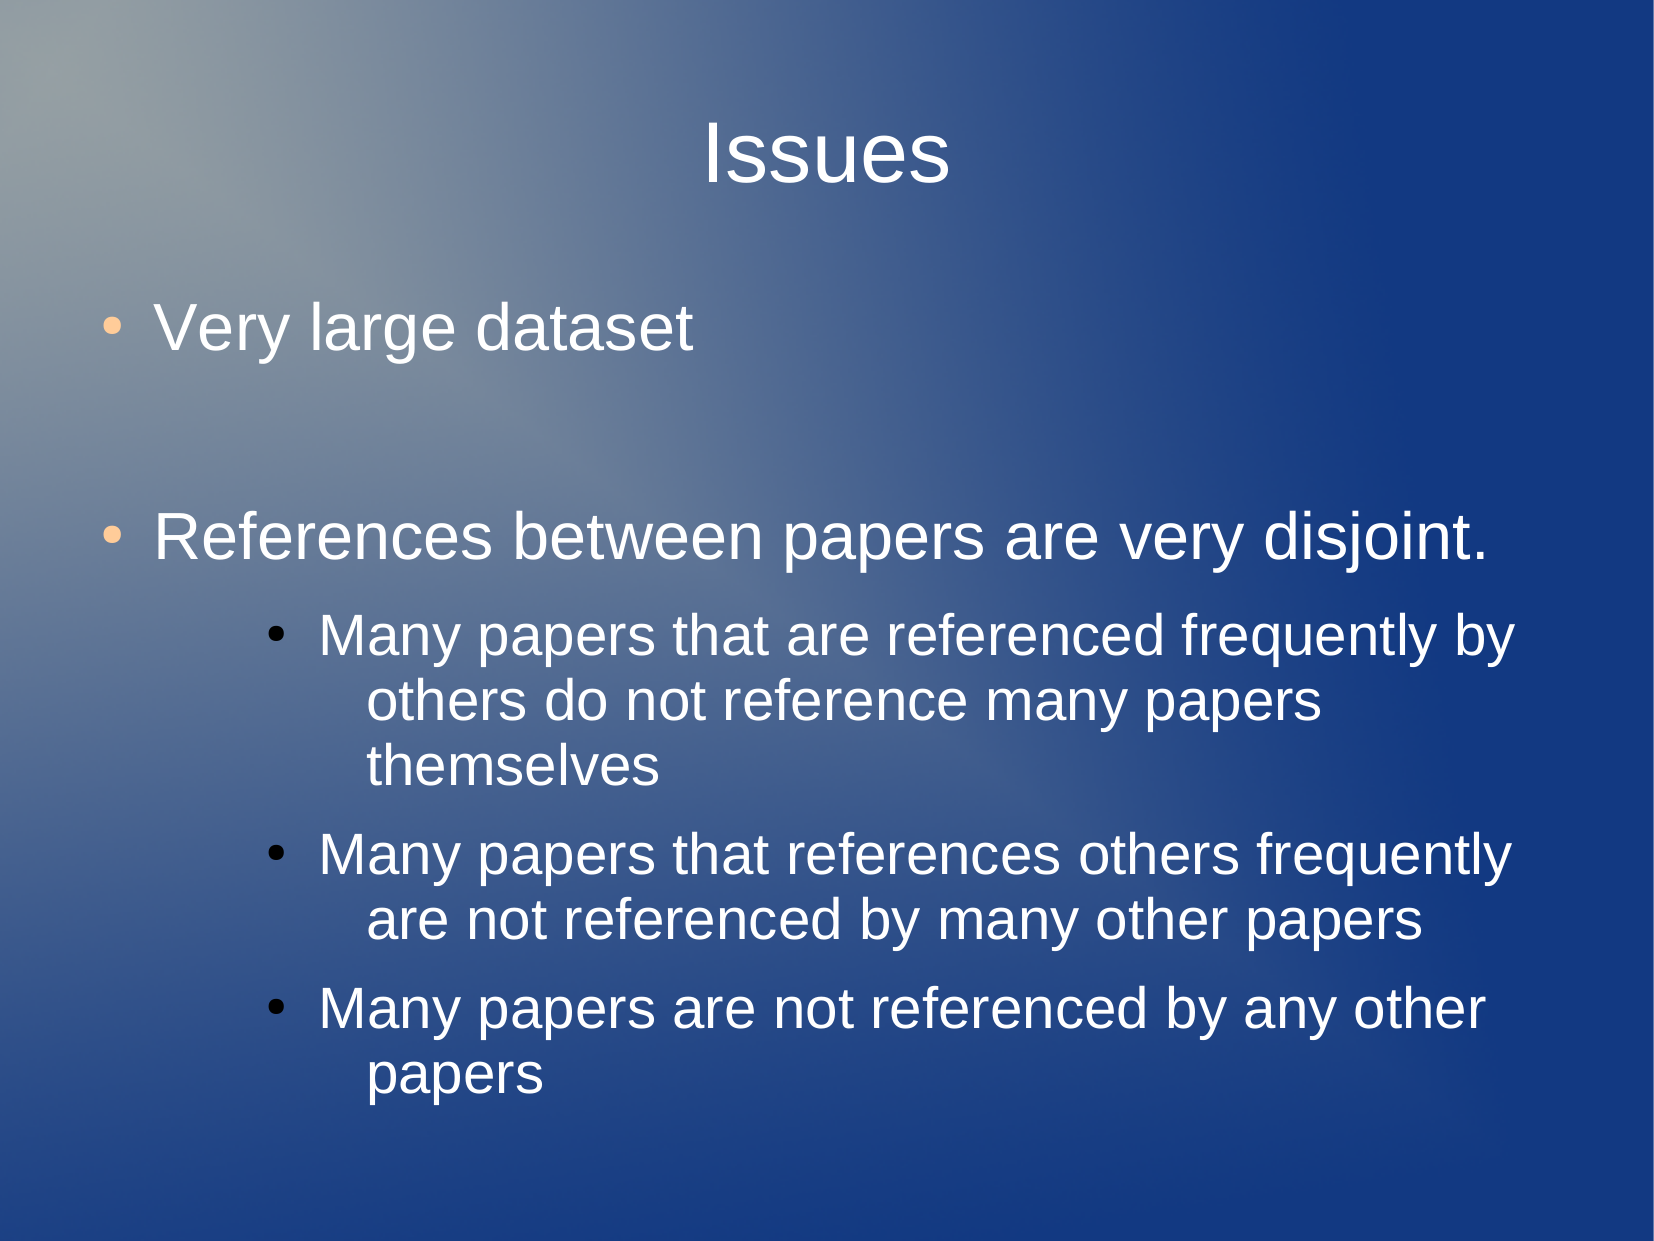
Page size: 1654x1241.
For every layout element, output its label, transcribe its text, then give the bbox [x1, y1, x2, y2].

title Issues [82, 49, 1571, 257]
list Very large dataset References between papers are very disjoint. Many papers that are referenced frequently by others do not reference many papers themselves Many papers that references others frequently are not referenced by many other papers Many papers are not referenced by any other papers [82, 290, 1571, 1195]
picture [0, 0, 1654, 1241]
